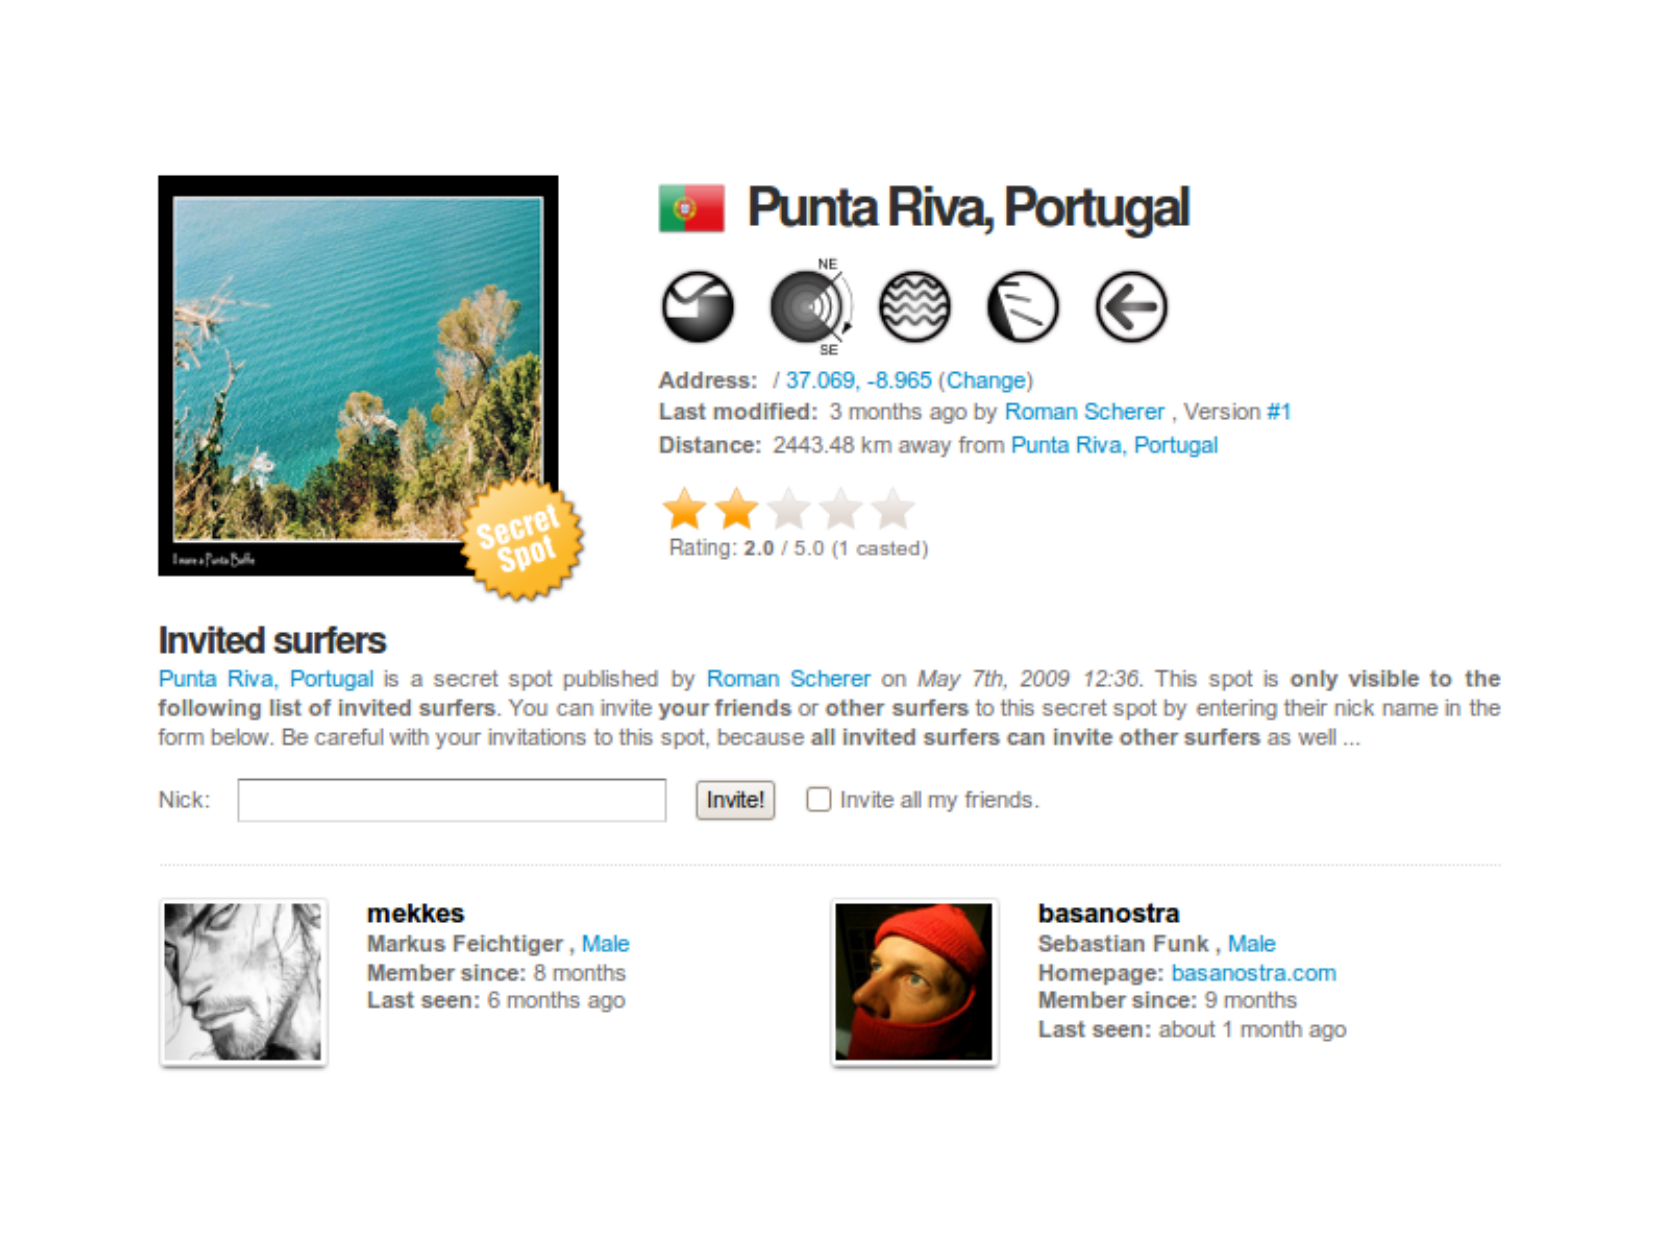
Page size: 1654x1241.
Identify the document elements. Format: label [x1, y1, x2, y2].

picture [140, 153, 1522, 1092]
